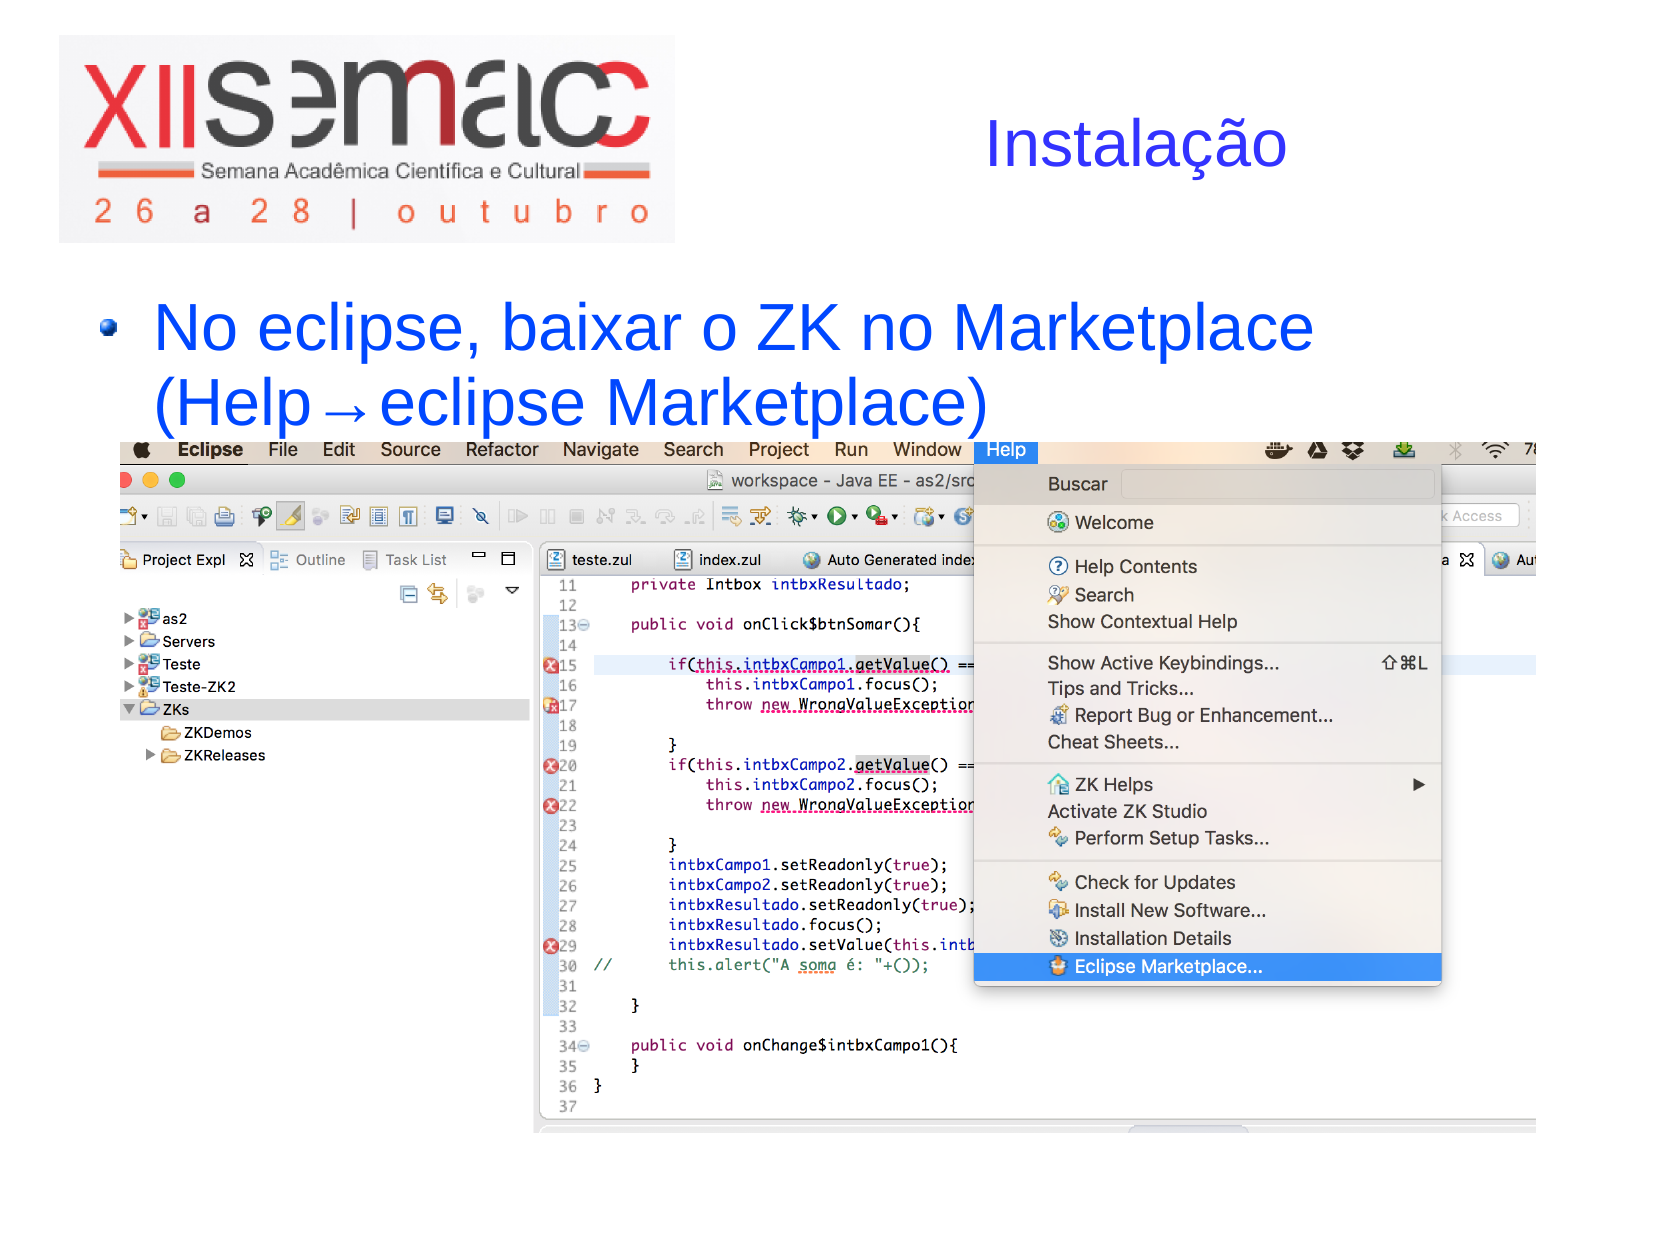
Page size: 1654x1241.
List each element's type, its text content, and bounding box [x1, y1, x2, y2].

title Instalação [679, 49, 1595, 237]
picture [120, 442, 1536, 1133]
picture [59, 35, 675, 243]
list No eclipse, baixar o ZK no Marketplace (Help→eclipse Marketplace) [82, 290, 1571, 1109]
